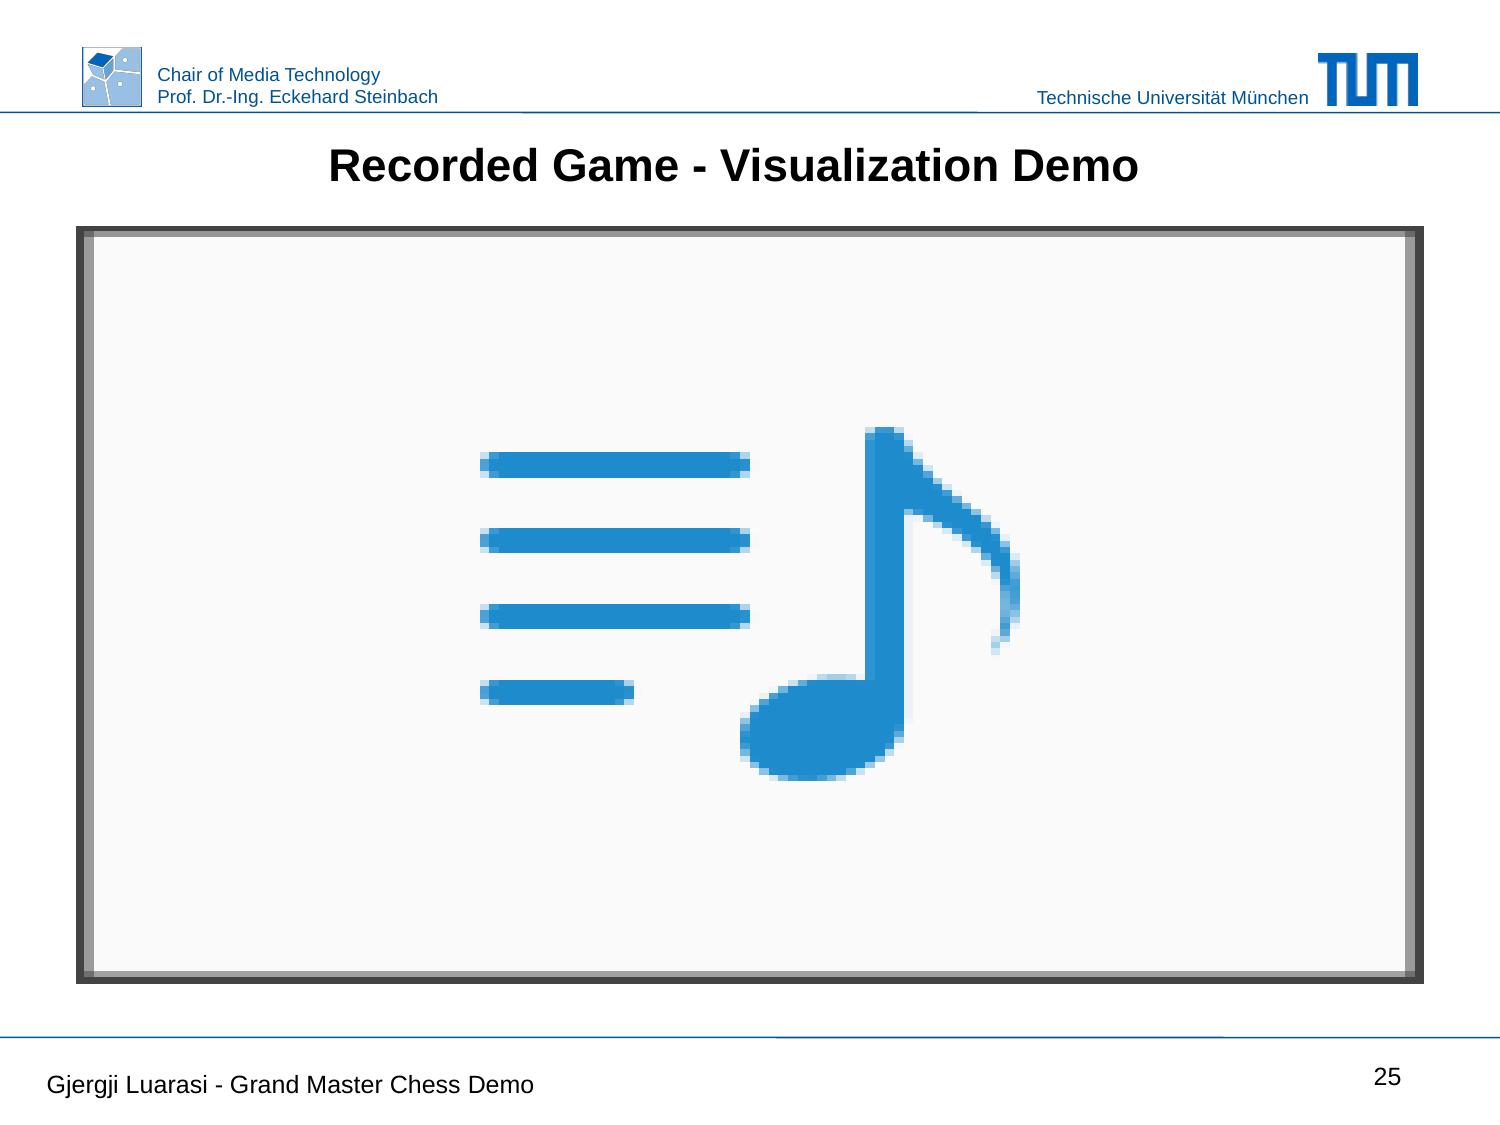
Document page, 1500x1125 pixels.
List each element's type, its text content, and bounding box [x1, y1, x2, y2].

list Recorded Game - Visualization Demo [182, 128, 1286, 218]
picture [82, 47, 142, 107]
picture [1318, 53, 1418, 106]
text_box Gjergji Luarasi - Grand Master Chess Demo [31, 1053, 845, 1114]
text_box [75, 224, 1426, 985]
slide_number <number> [1220, 1050, 1417, 1100]
